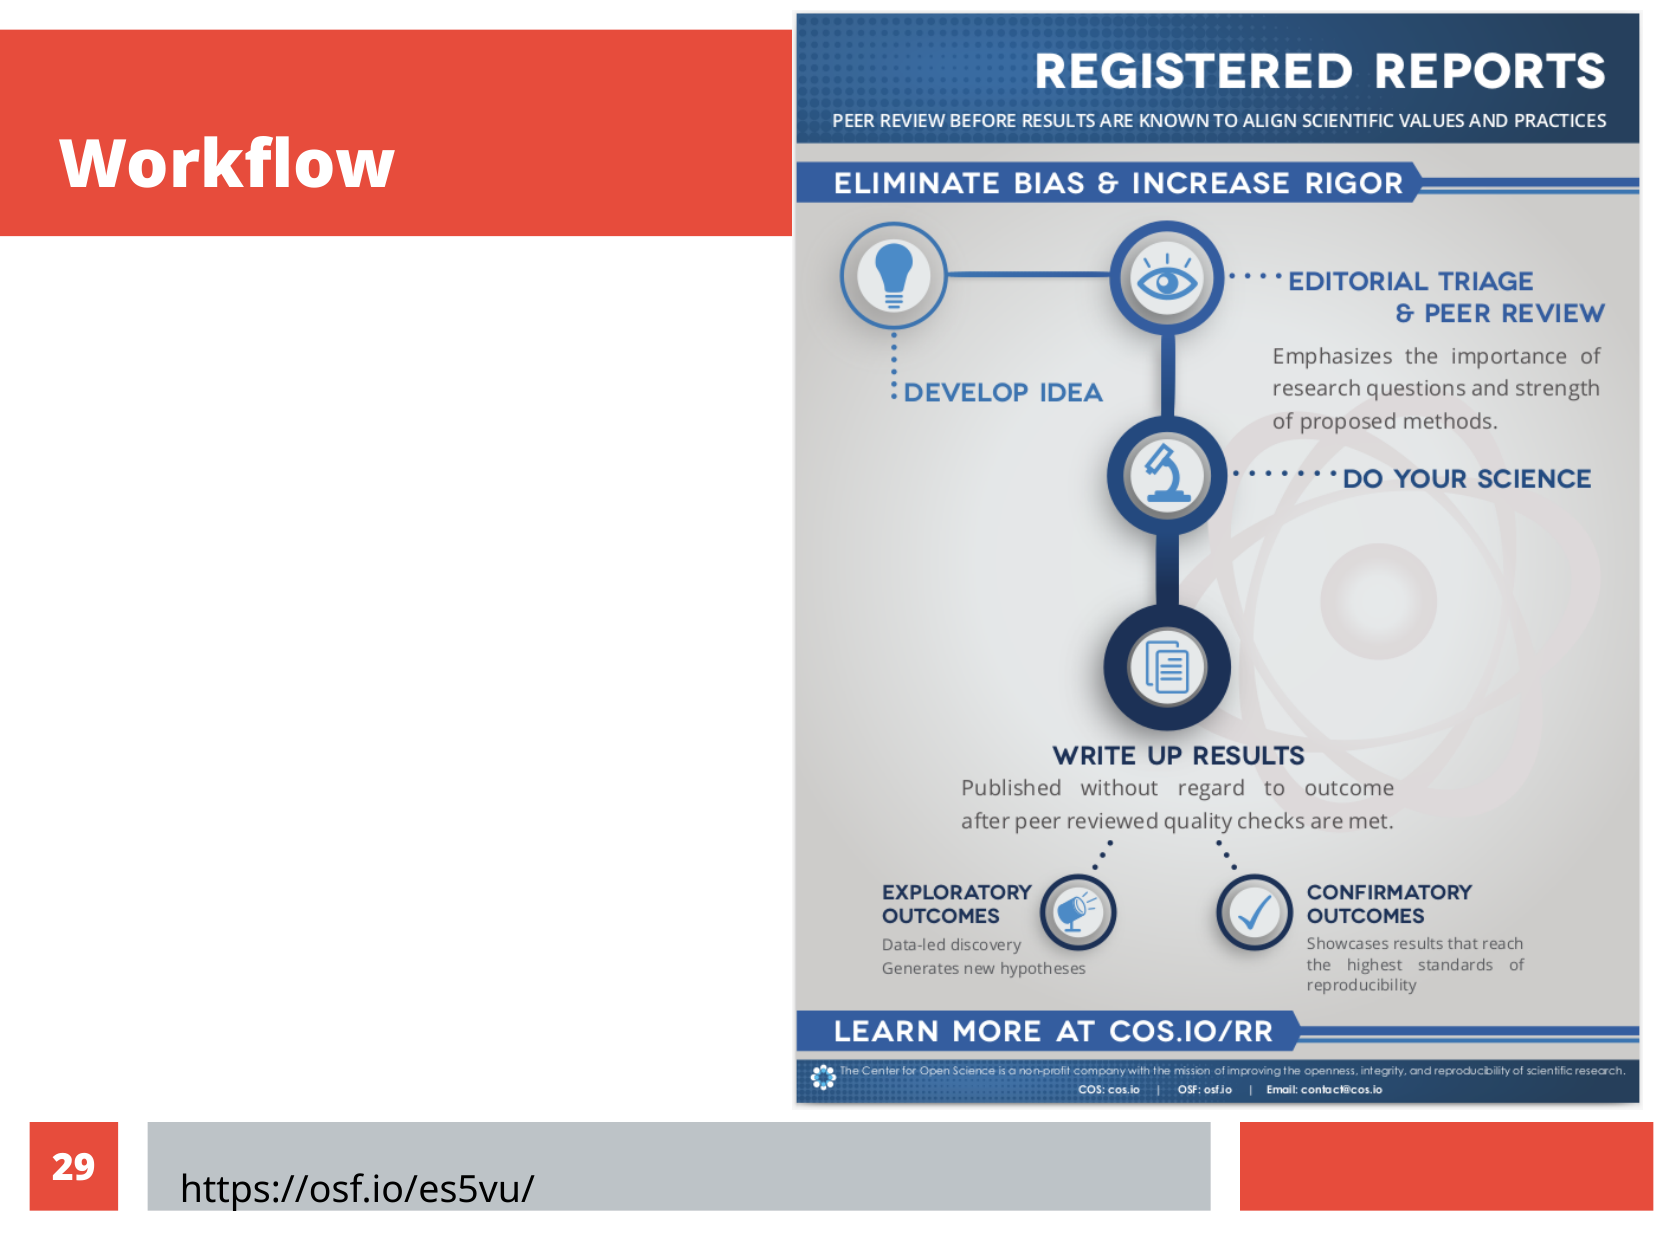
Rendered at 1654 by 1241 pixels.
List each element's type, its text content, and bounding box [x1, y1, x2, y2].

text_box https://osf.io/es5vu/ [165, 1155, 566, 1214]
picture [792, 10, 1643, 1111]
title Workflow [59, 59, 792, 207]
